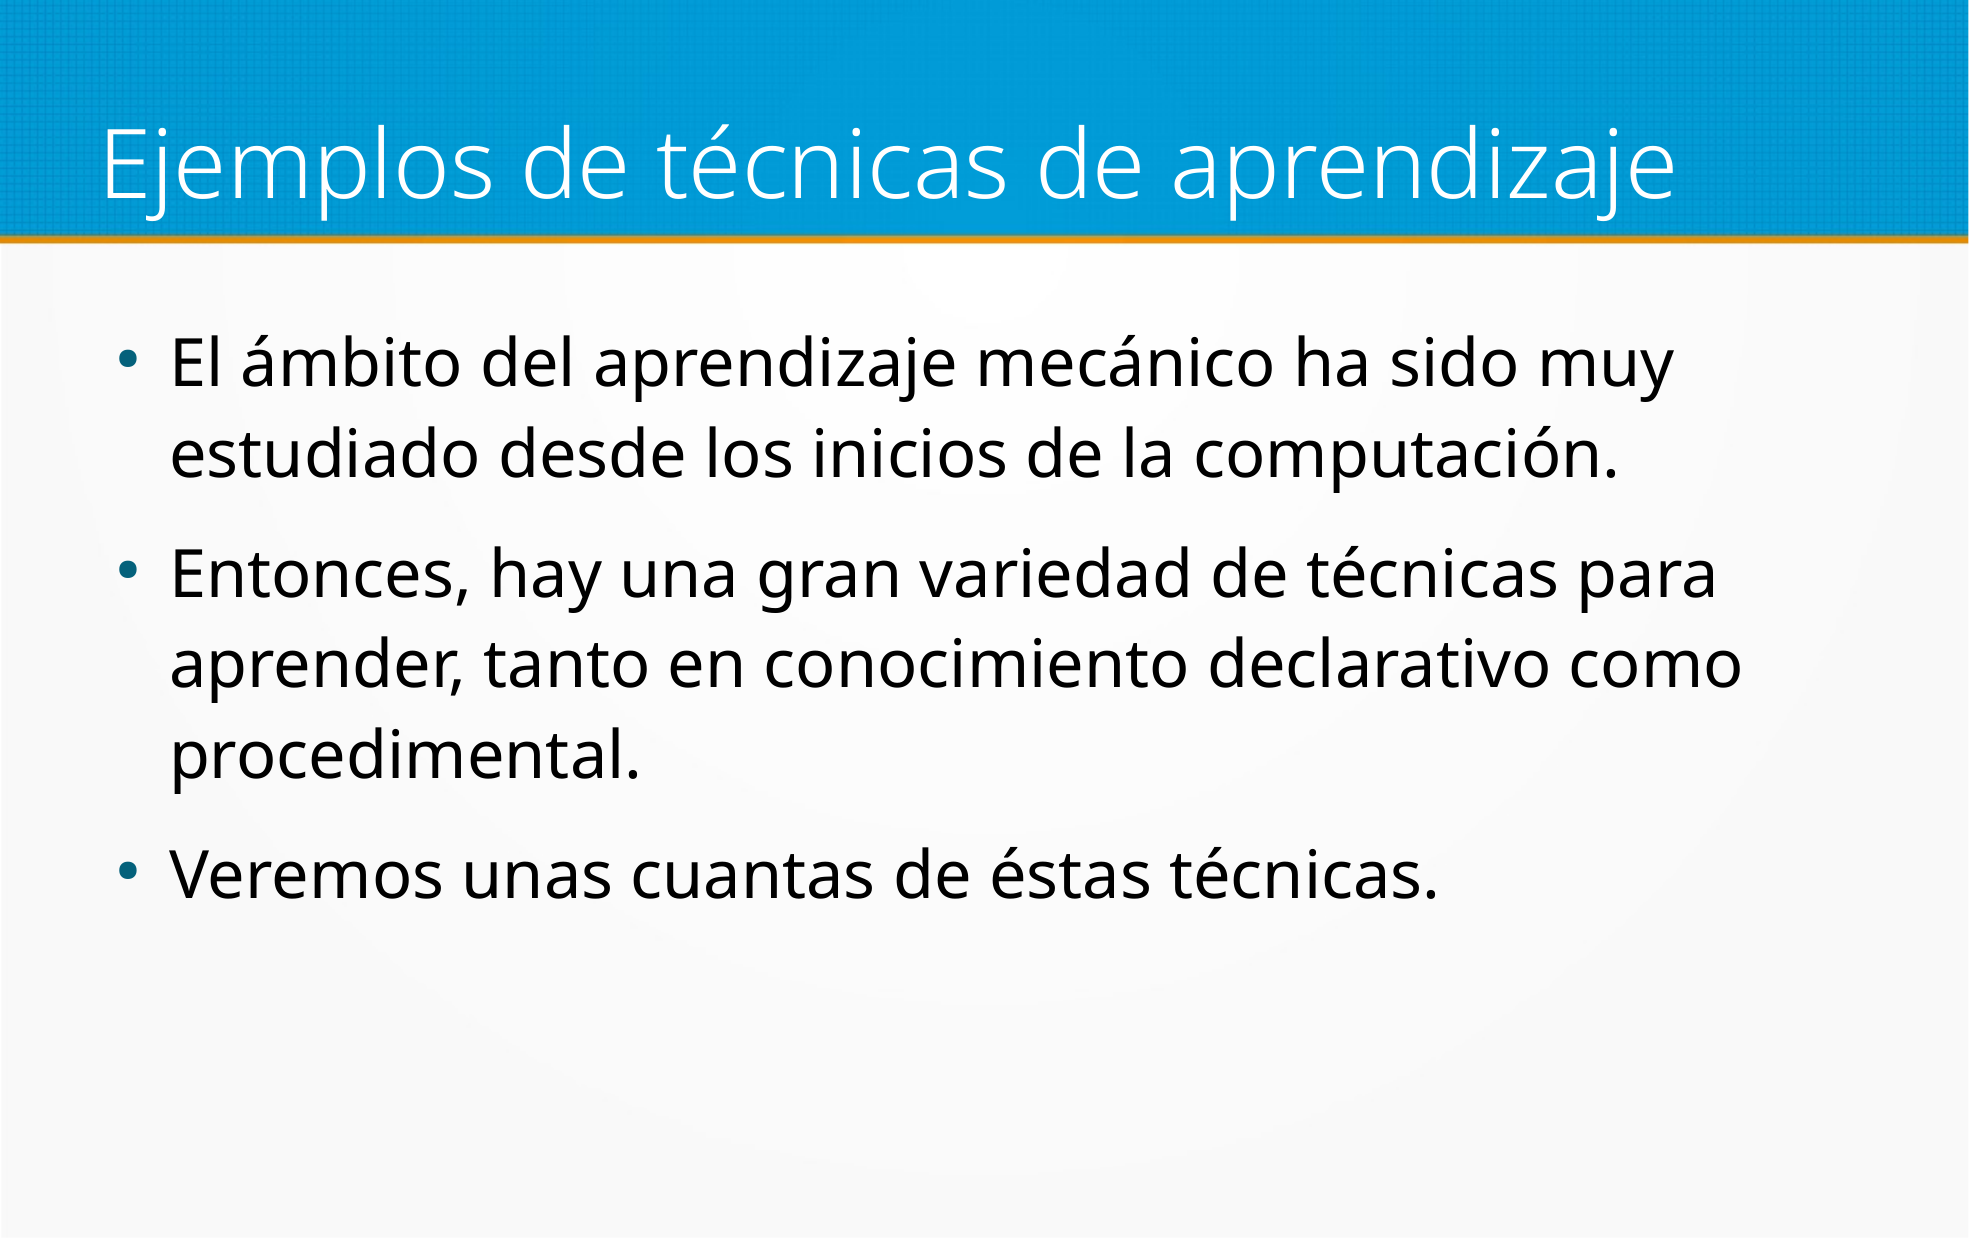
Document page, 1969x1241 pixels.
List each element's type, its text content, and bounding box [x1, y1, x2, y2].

title Ejemplos de técnicas de aprendizaje [98, 19, 1870, 227]
list El ámbito del aprendizaje mecánico ha sido muy estudiado desde los inicios de la computación. Entonces, hay una gran variedad de técnicas para aprender, tanto en conocimiento declarativo como procedimental. Veremos unas cuantas de éstas técnicas. [98, 315, 1861, 1081]
picture [0, 233, 1969, 1241]
